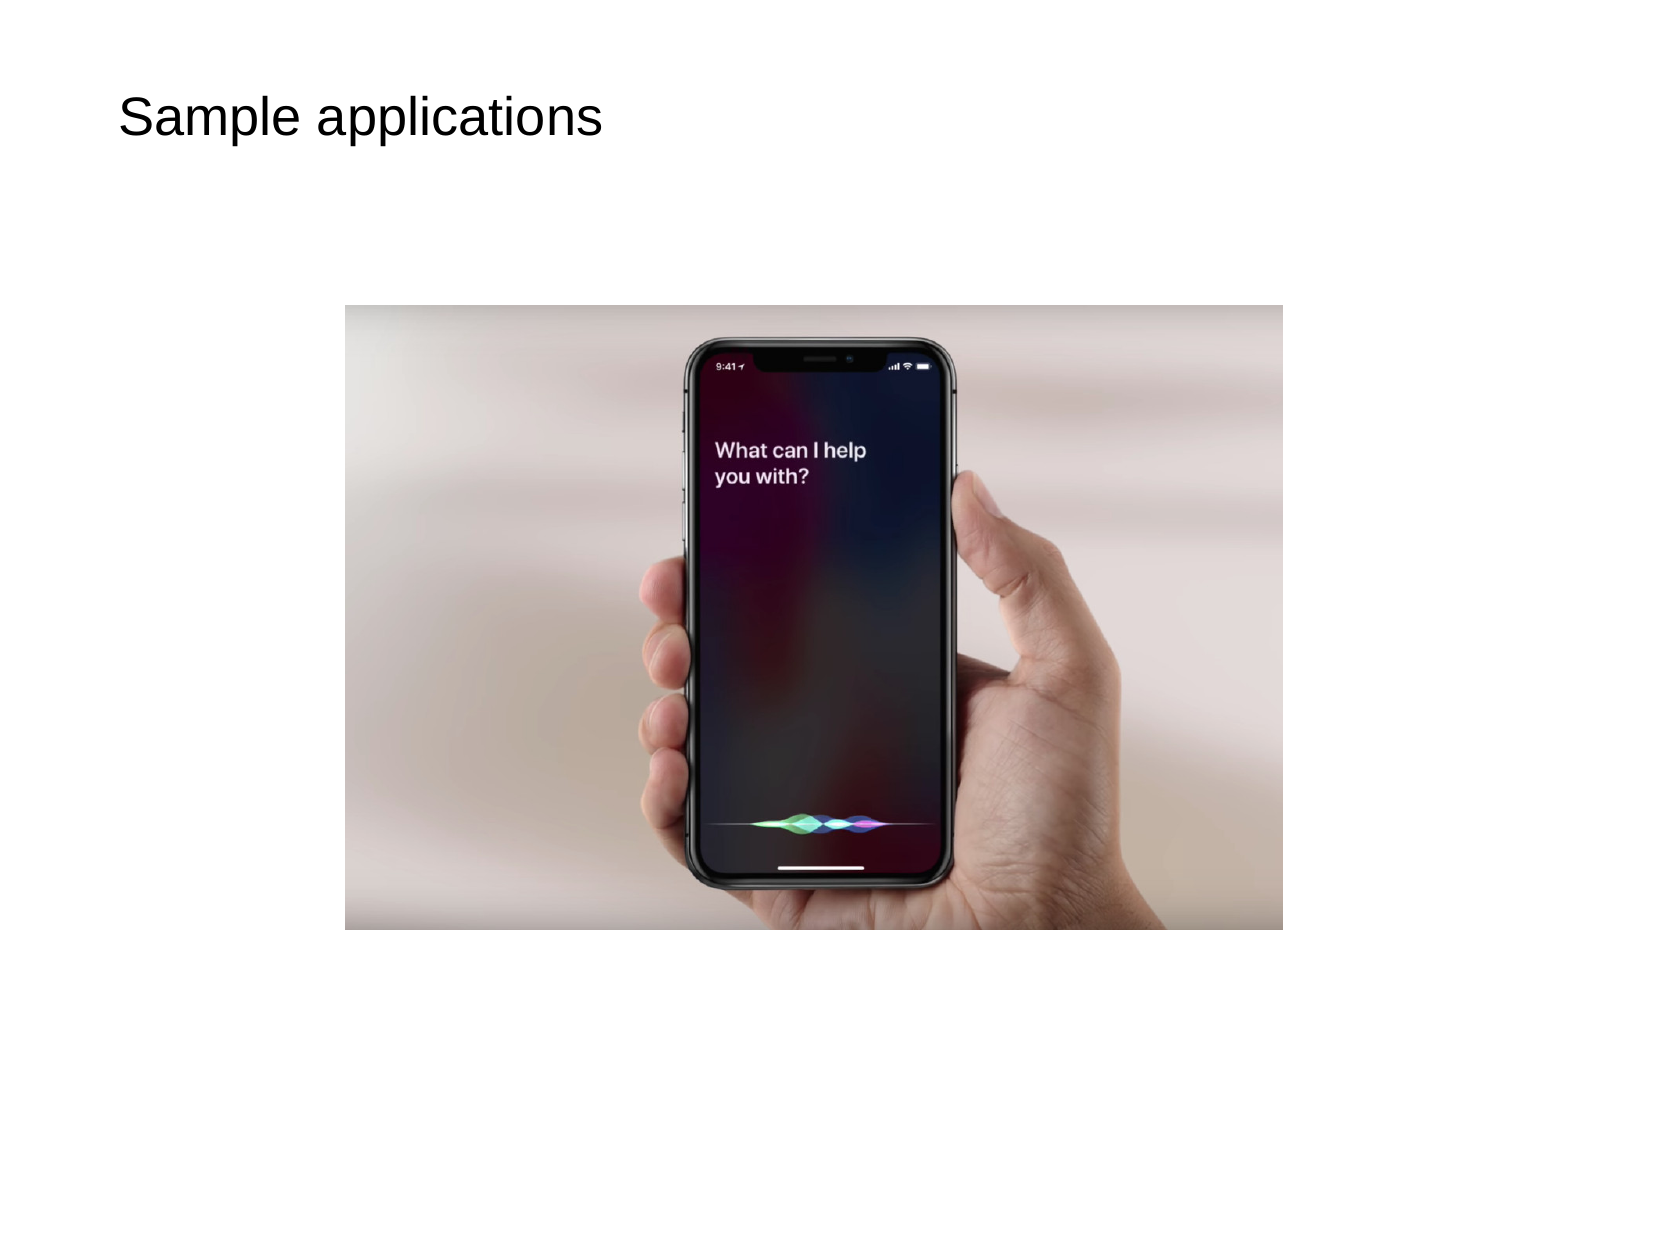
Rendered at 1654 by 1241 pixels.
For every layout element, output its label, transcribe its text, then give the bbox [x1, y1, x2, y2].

picture [345, 305, 1283, 931]
subtitle Sample applications [82, 86, 1516, 1051]
